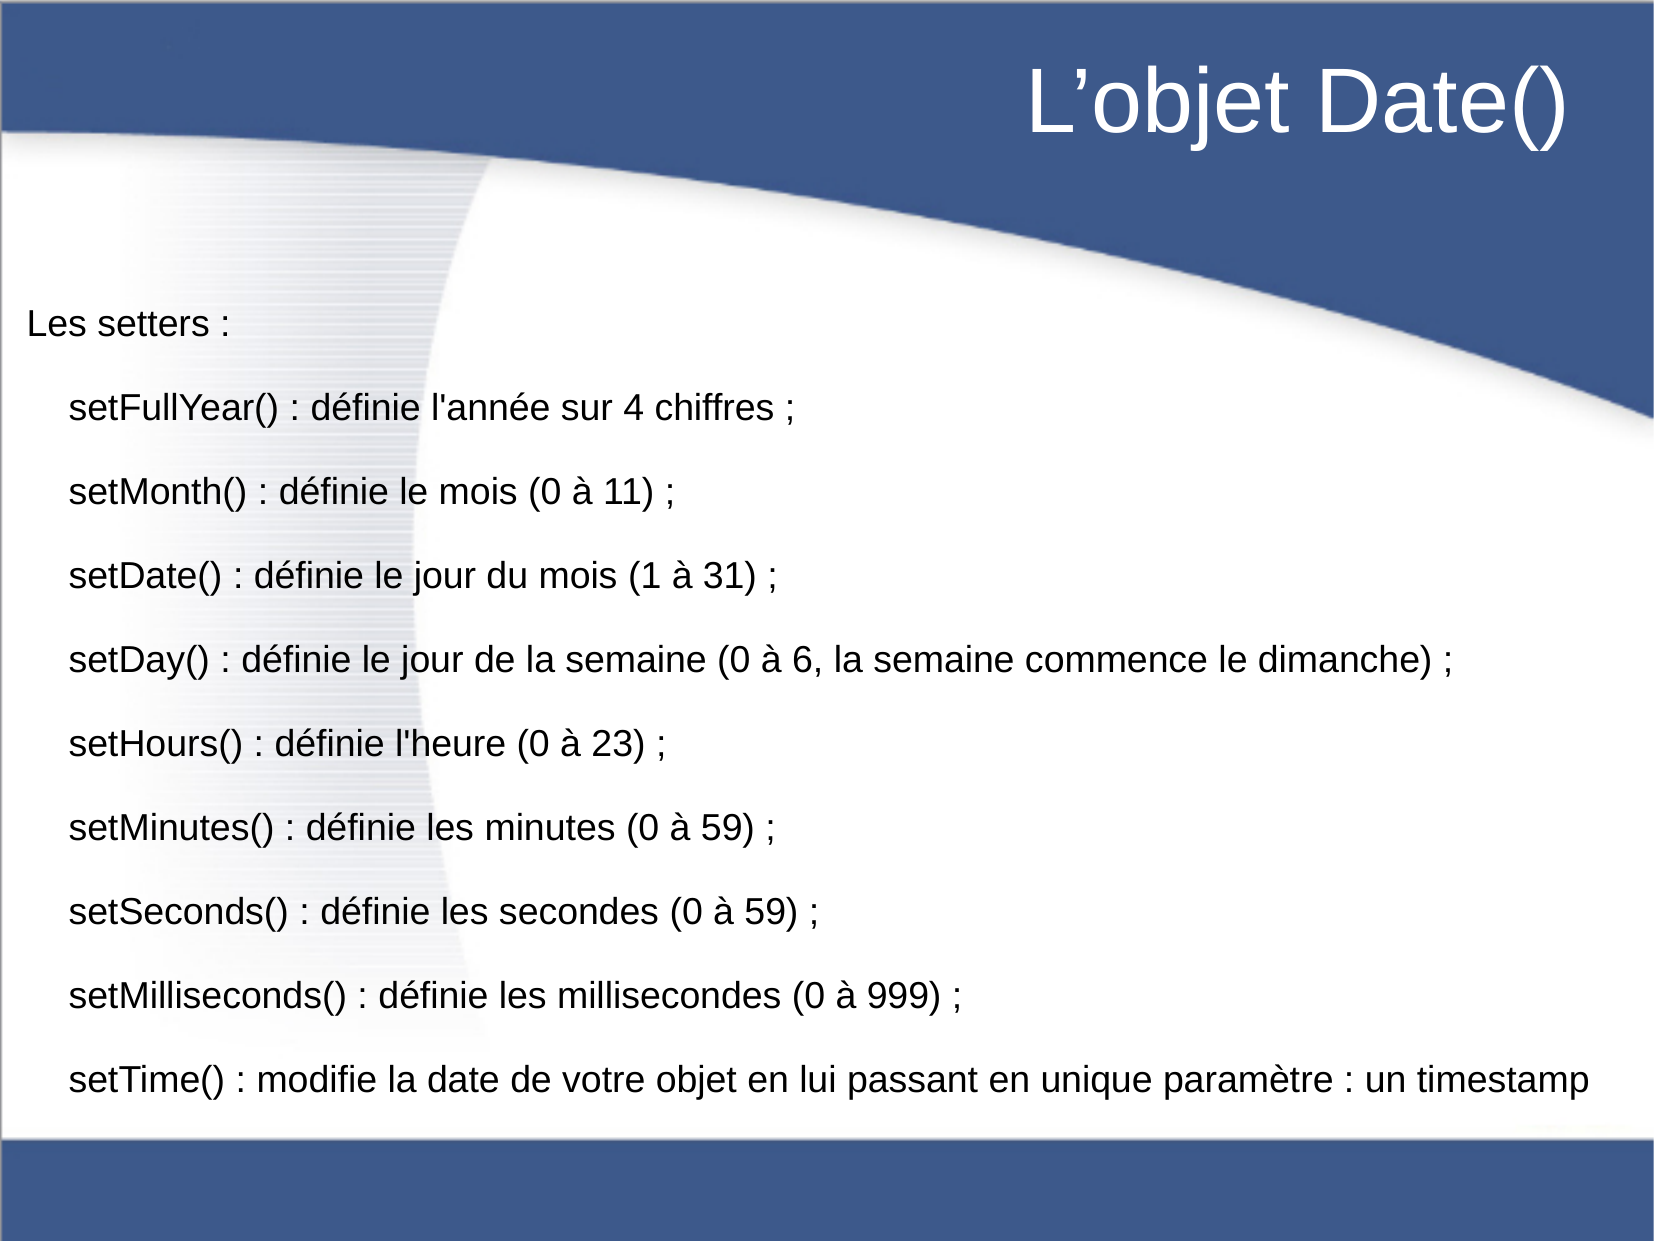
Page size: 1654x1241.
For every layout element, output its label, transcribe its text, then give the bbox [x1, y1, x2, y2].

text_box Les setters : setFullYear() : définie l'année sur 4 chiffres ; setMonth() : définie le mois (0 à 11) ; setDate() : définie le jour du mois (1 à 31) ; setDay() : définie le jour de la semaine (0 à 6, la semaine commence le dimanche) ; setHours() : définie l'heure (0 à 23) ; setMinutes() : définie les minutes (0 à 59) ; setSeconds() : définie les secondes (0 à 59) ; setMilliseconds() : définie les millisecondes (0 à 999) ; setTime() : modifie la date de votre objet en lui passant en unique paramètre : un timestamp [11, 295, 1654, 1192]
title L’objet Date() [82, 49, 1571, 257]
picture [0, 0, 1654, 1241]
